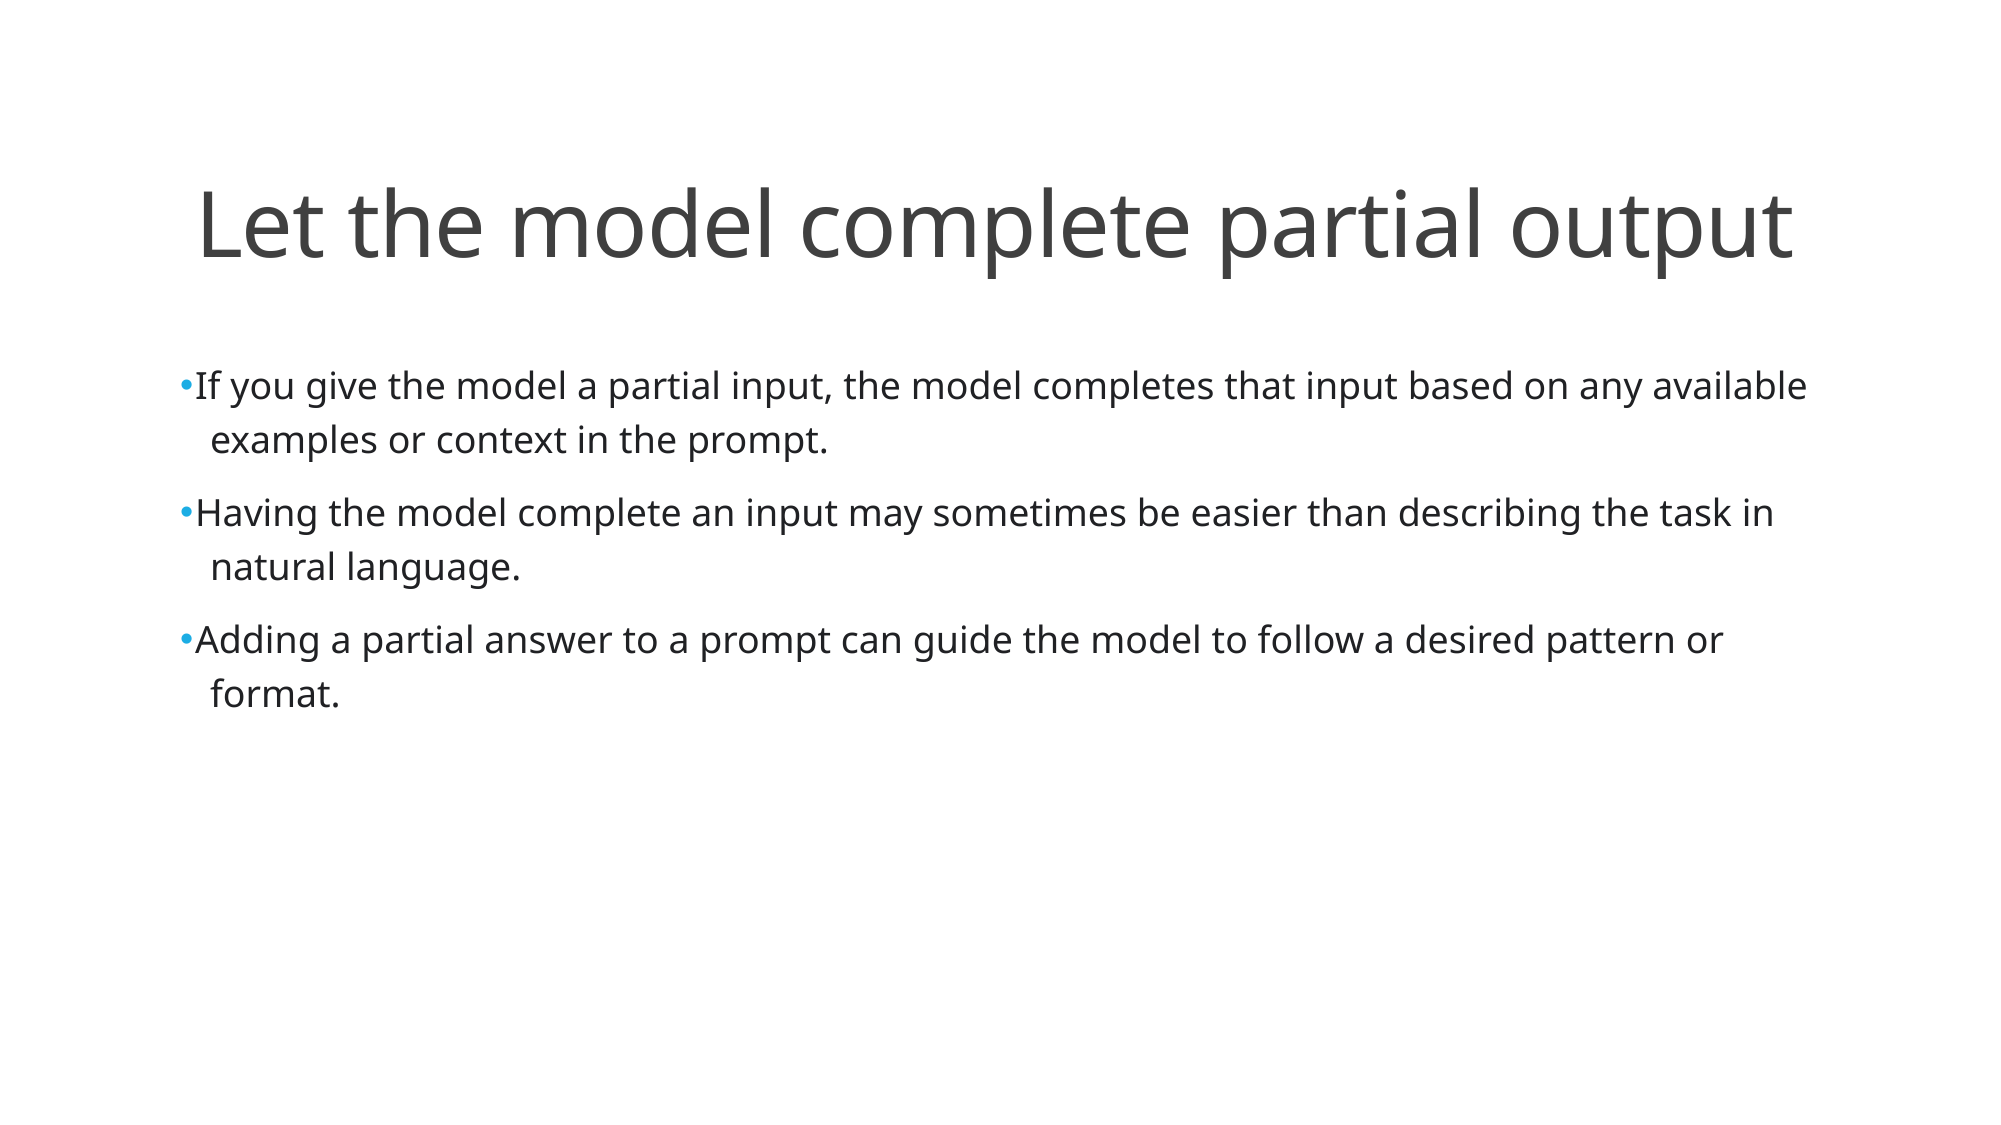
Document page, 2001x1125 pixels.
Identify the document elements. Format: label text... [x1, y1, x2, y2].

title Let the model complete partial output [180, 47, 1831, 286]
list If you give the model a partial input, the model completes that input based on any available examples or context in the prompt. Having the model complete an input may sometimes be easier than describing the task in natural language. Adding a partial answer to a prompt can guide the model to follow a desired pattern or format. [180, 345, 1831, 963]
